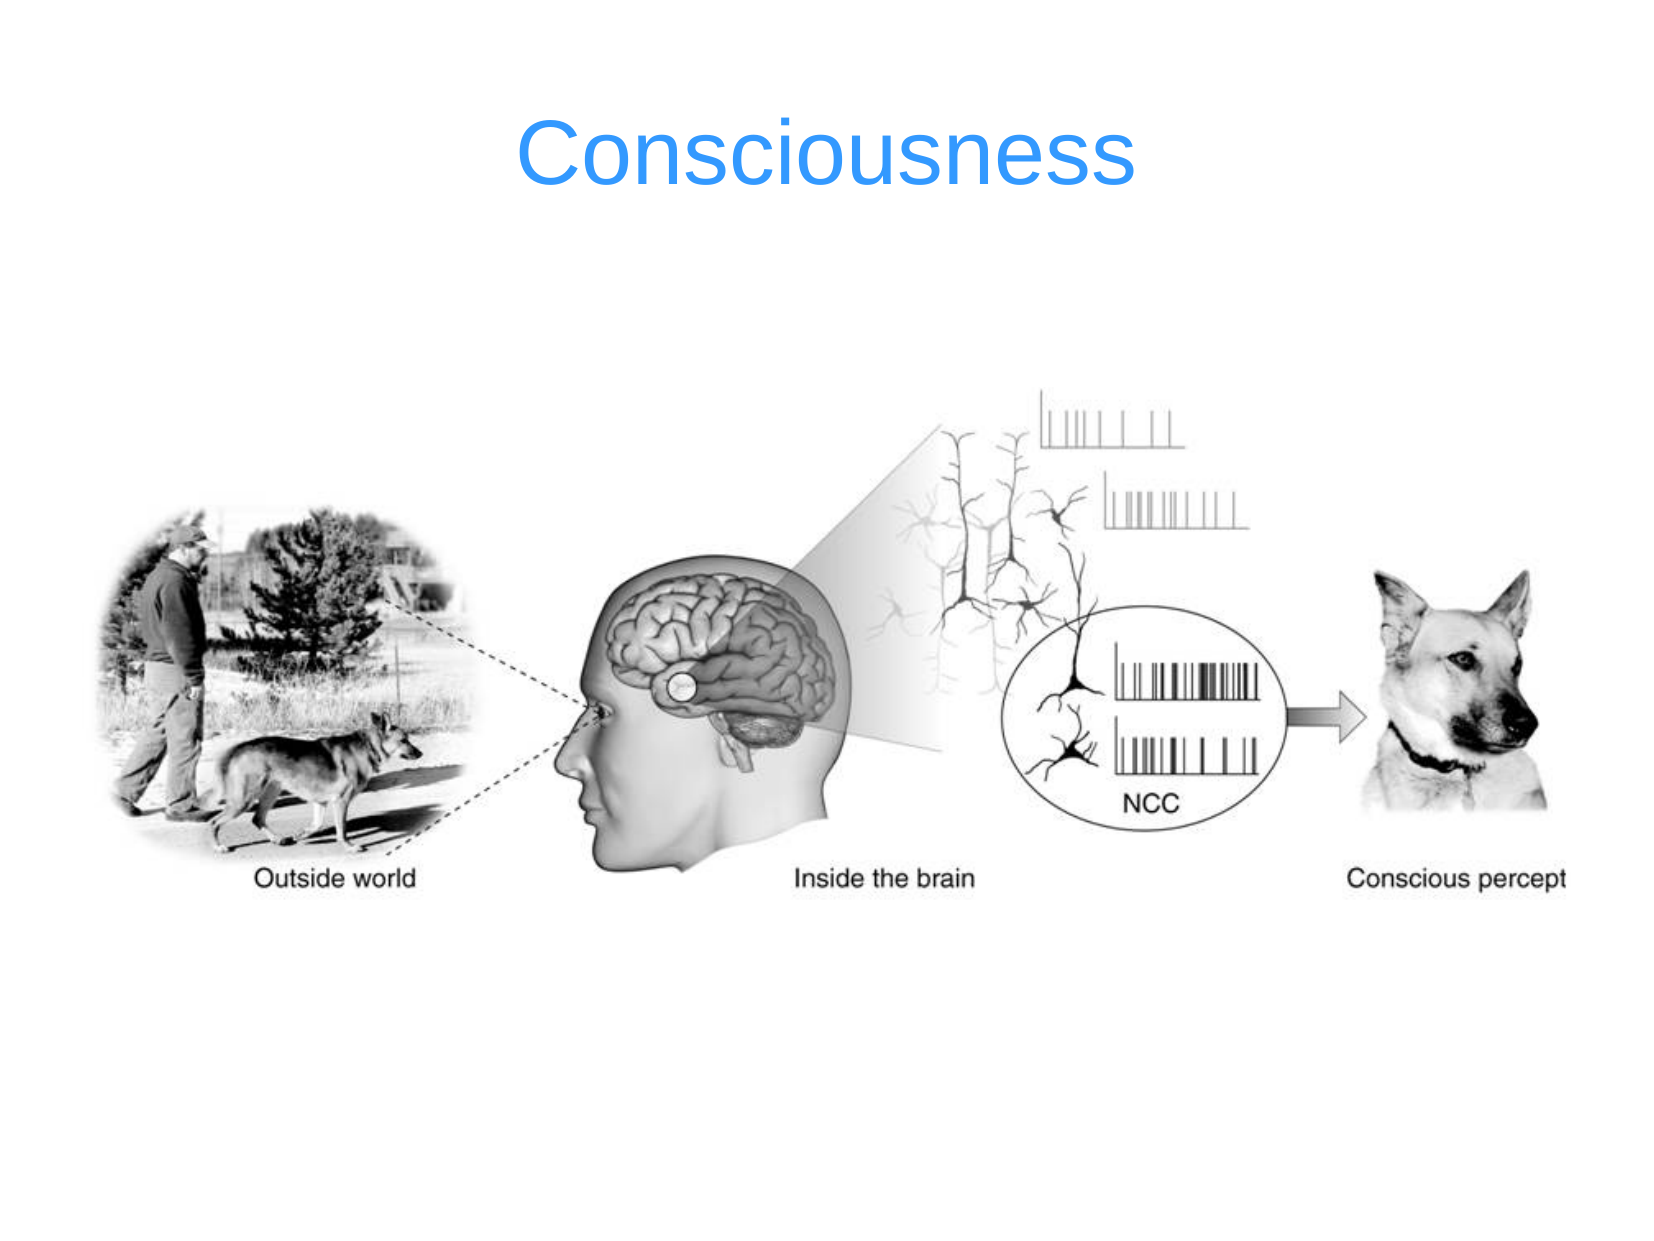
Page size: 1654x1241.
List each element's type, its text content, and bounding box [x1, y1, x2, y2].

title Consciousness [82, 49, 1571, 257]
picture [82, 387, 1571, 913]
